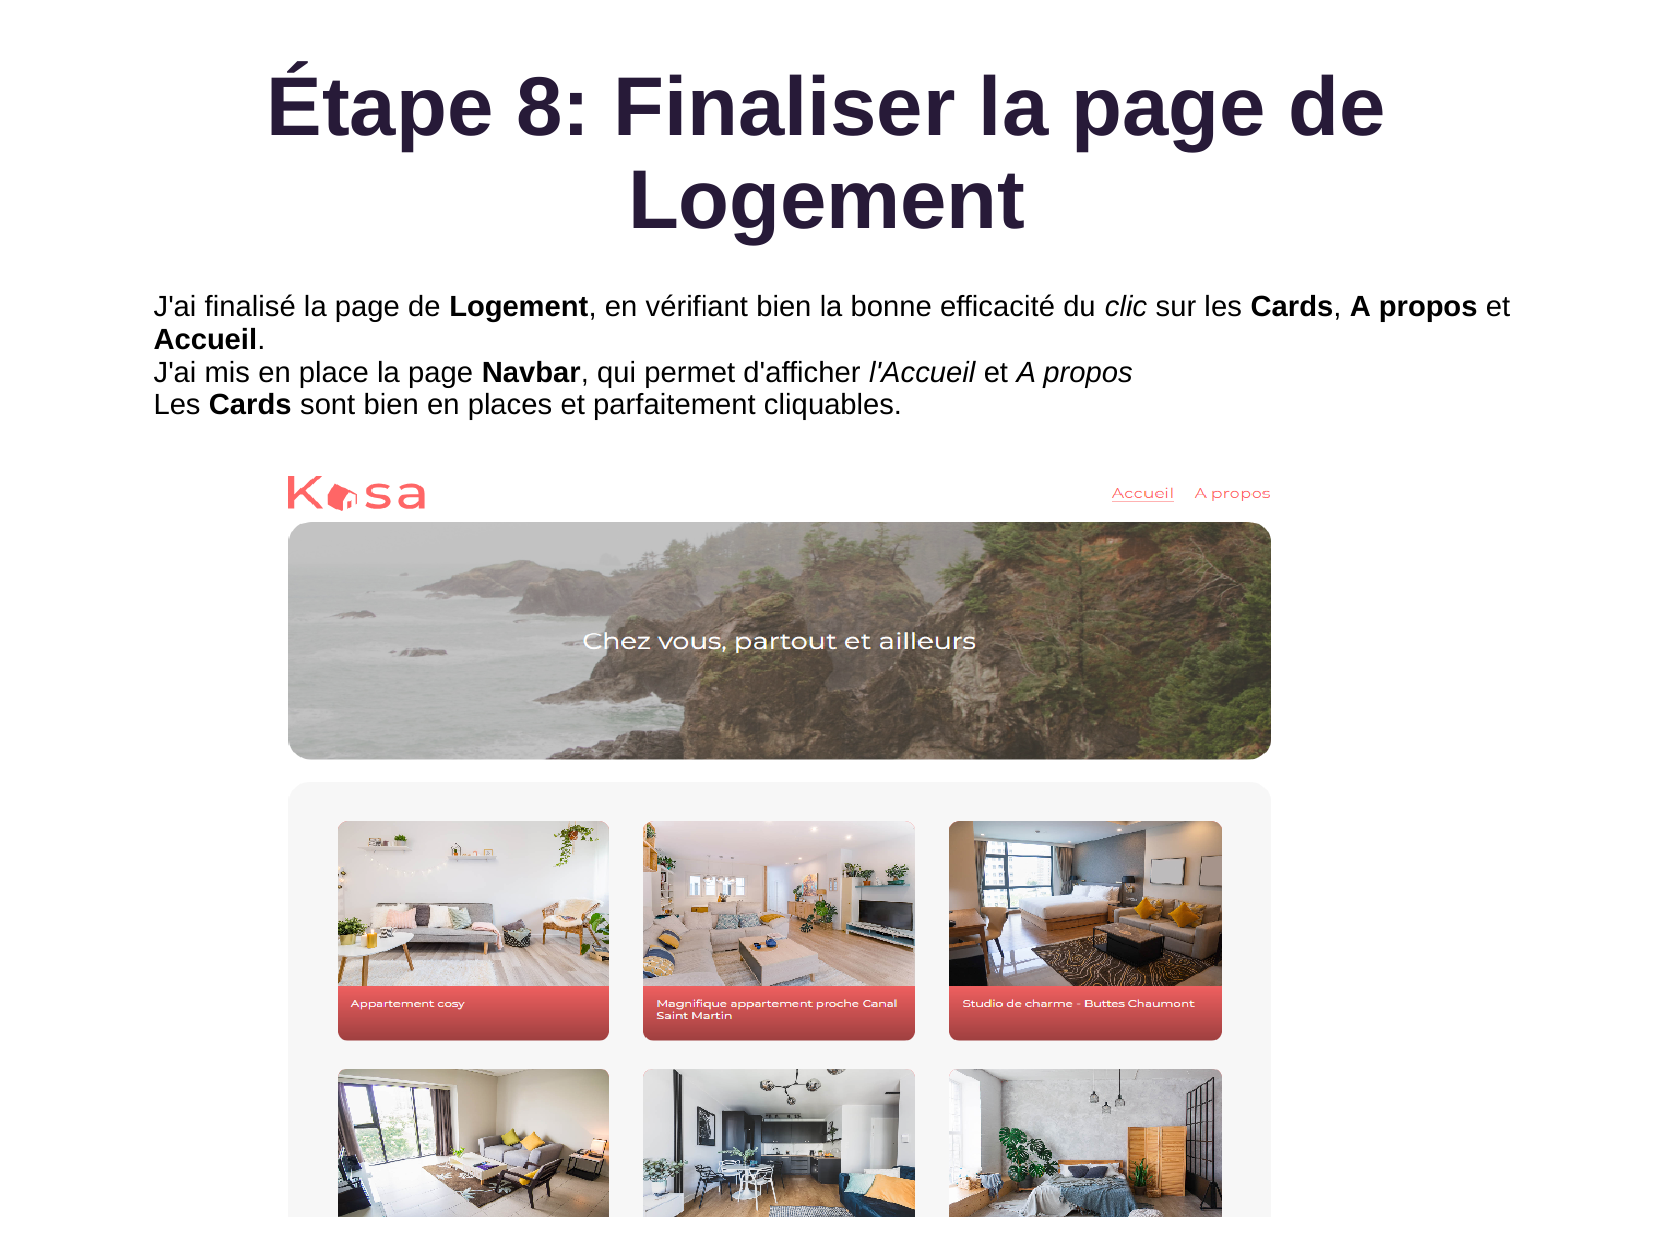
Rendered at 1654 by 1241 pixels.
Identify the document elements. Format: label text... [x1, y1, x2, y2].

picture [254, 465, 1312, 1217]
list J'ai finalisé la page de Logement, en vérifiant bien la bonne efficacité du clic sur les Cards, A propos et Accueil. J'ai mis en place la page Navbar, qui permet d'afficher l'Accueil et A propos Les Cards sont bien en places et parfaitement cliquables. [82, 290, 1571, 1109]
title Étape 8: Finaliser la page de Logement [82, 49, 1571, 257]
